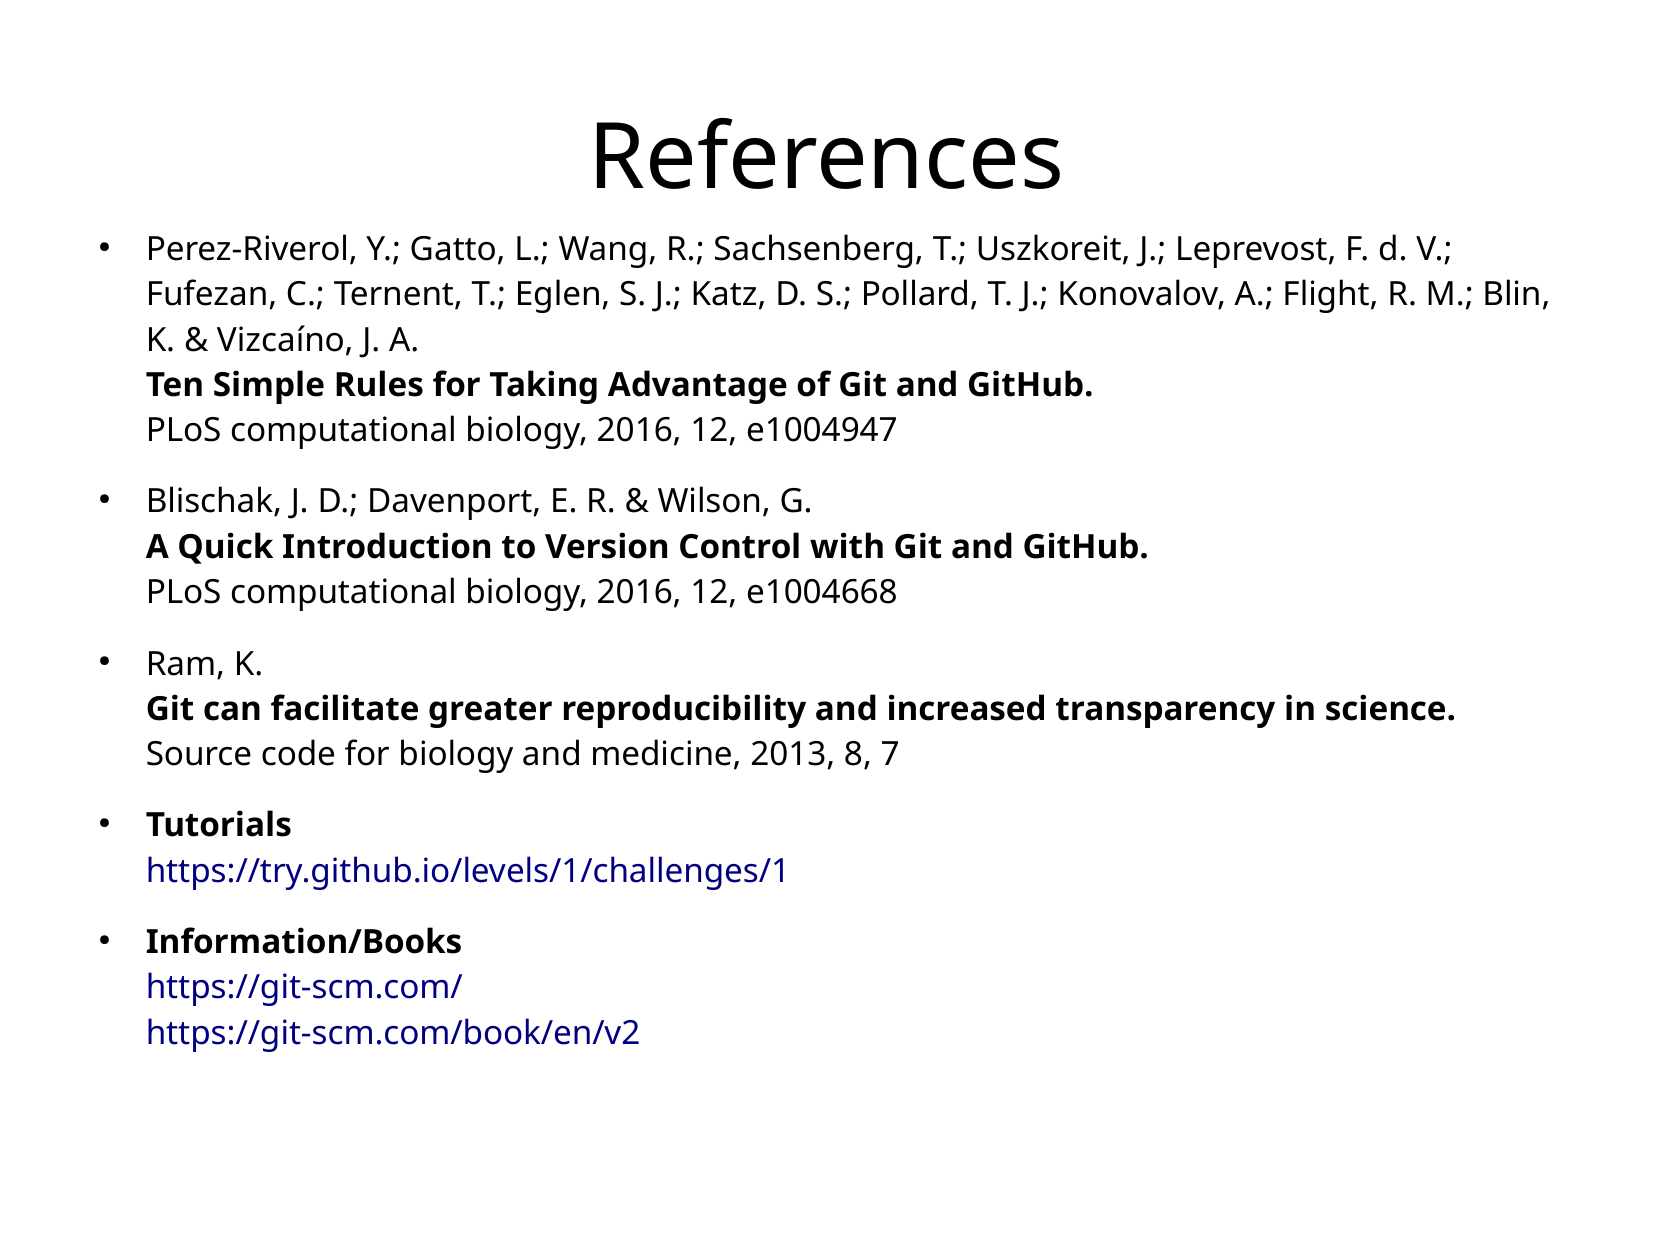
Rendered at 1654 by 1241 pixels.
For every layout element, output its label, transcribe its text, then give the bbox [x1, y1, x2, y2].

list Perez-Riverol, Y.; Gatto, L.; Wang, R.; Sachsenberg, T.; Uszkoreit, J.; Leprevost, F. d. V.; Fufezan, C.; Ternent, T.; Eglen, S. J.; Katz, D. S.; Pollard, T. J.; Konovalov, A.; Flight, R. M.; Blin, K. & Vizcaíno, J. A. Ten Simple Rules for Taking Advantage of Git and GitHub. PLoS computational biology, 2016, 12, e1004947 Blischak, J. D.; Davenport, E. R. & Wilson, G. A Quick Introduction to Version Control with Git and GitHub. PLoS computational biology, 2016, 12, e1004668 Ram, K. Git can facilitate greater reproducibility and increased transparency in science. Source code for biology and medicine, 2013, 8, 7 Tutorials https://try.github.io/levels/1/challenges/1 Information/Books https://git-scm.com/ https://git-scm.com/book/en/v2 [82, 225, 1571, 1066]
title References [82, 49, 1571, 225]
